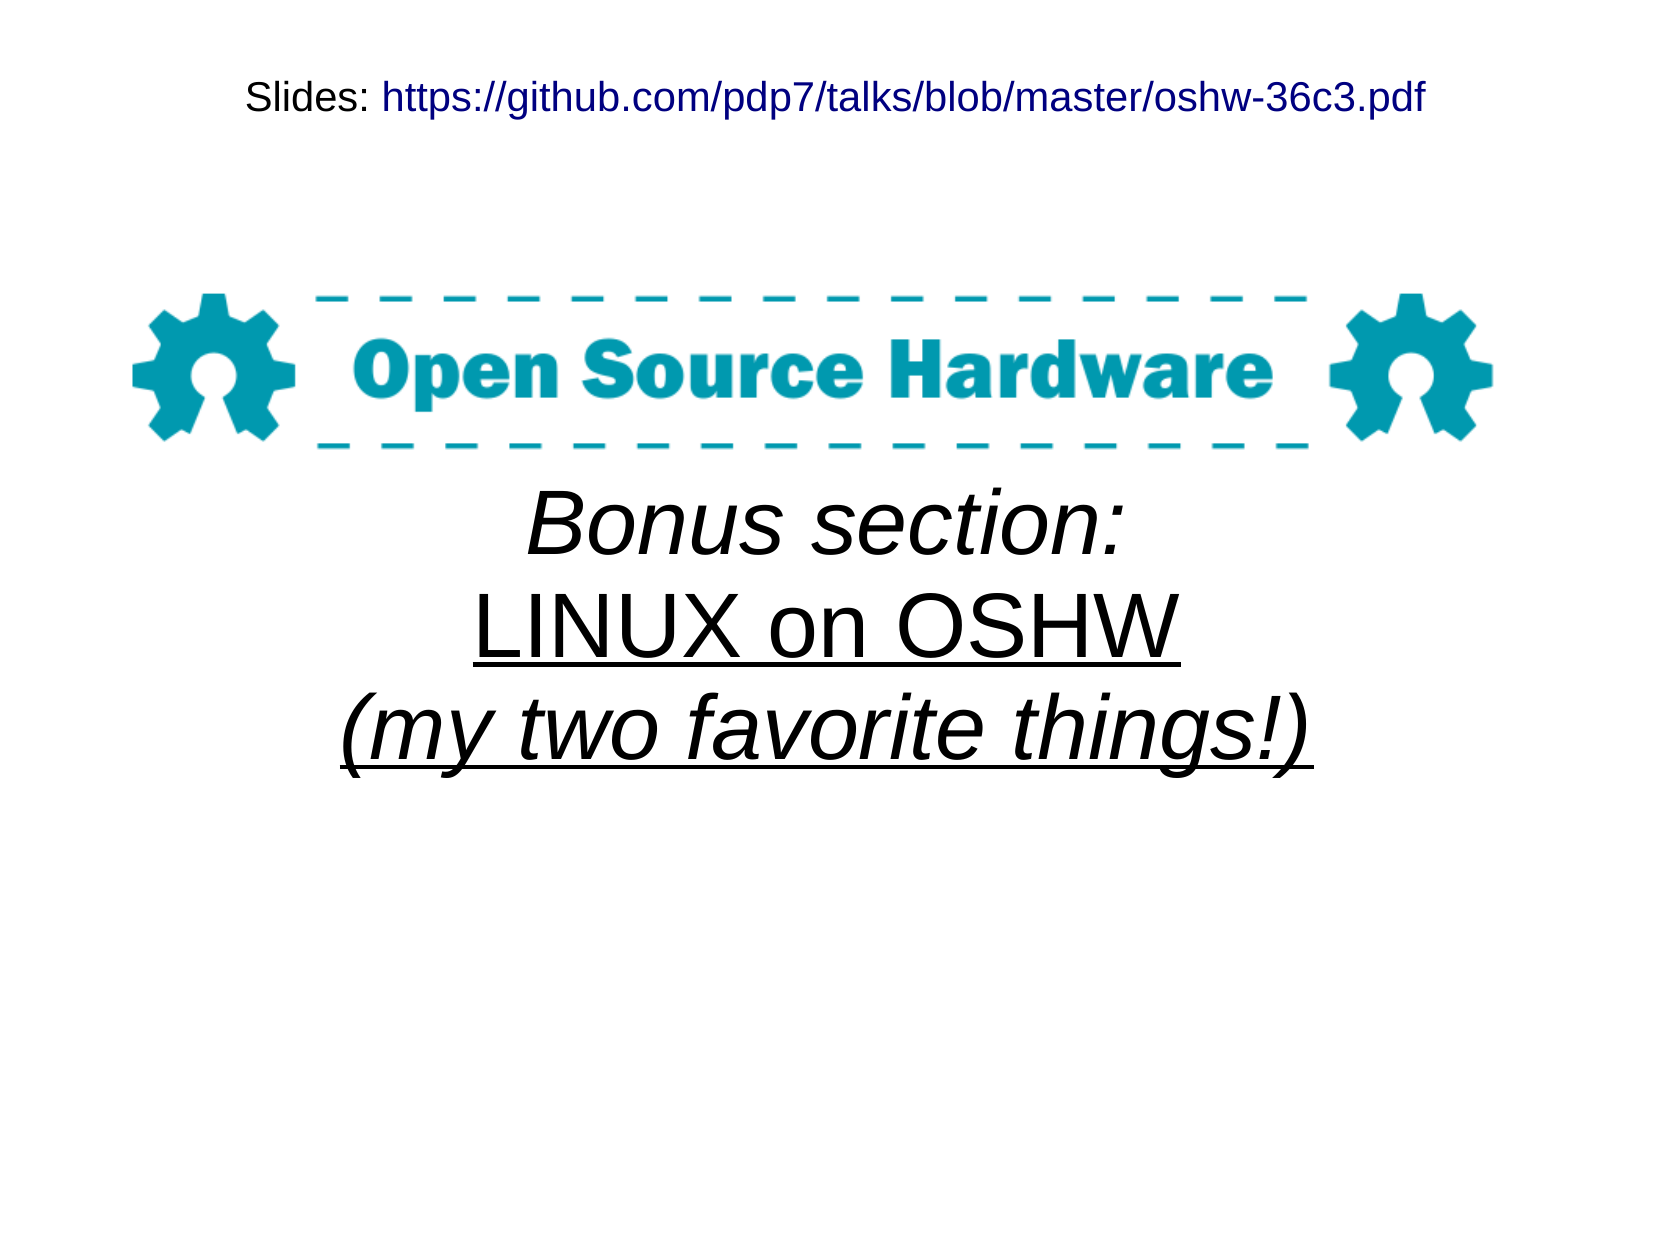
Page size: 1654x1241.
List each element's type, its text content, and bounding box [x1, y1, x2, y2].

title Bonus section: LINUX on OSHW (my two favorite things!) [82, 471, 1571, 780]
text_box Slides: https://github.com/pdp7/talks/blob/master/oshw-36c3.pdf [10, 66, 1654, 217]
picture [114, 253, 1531, 483]
